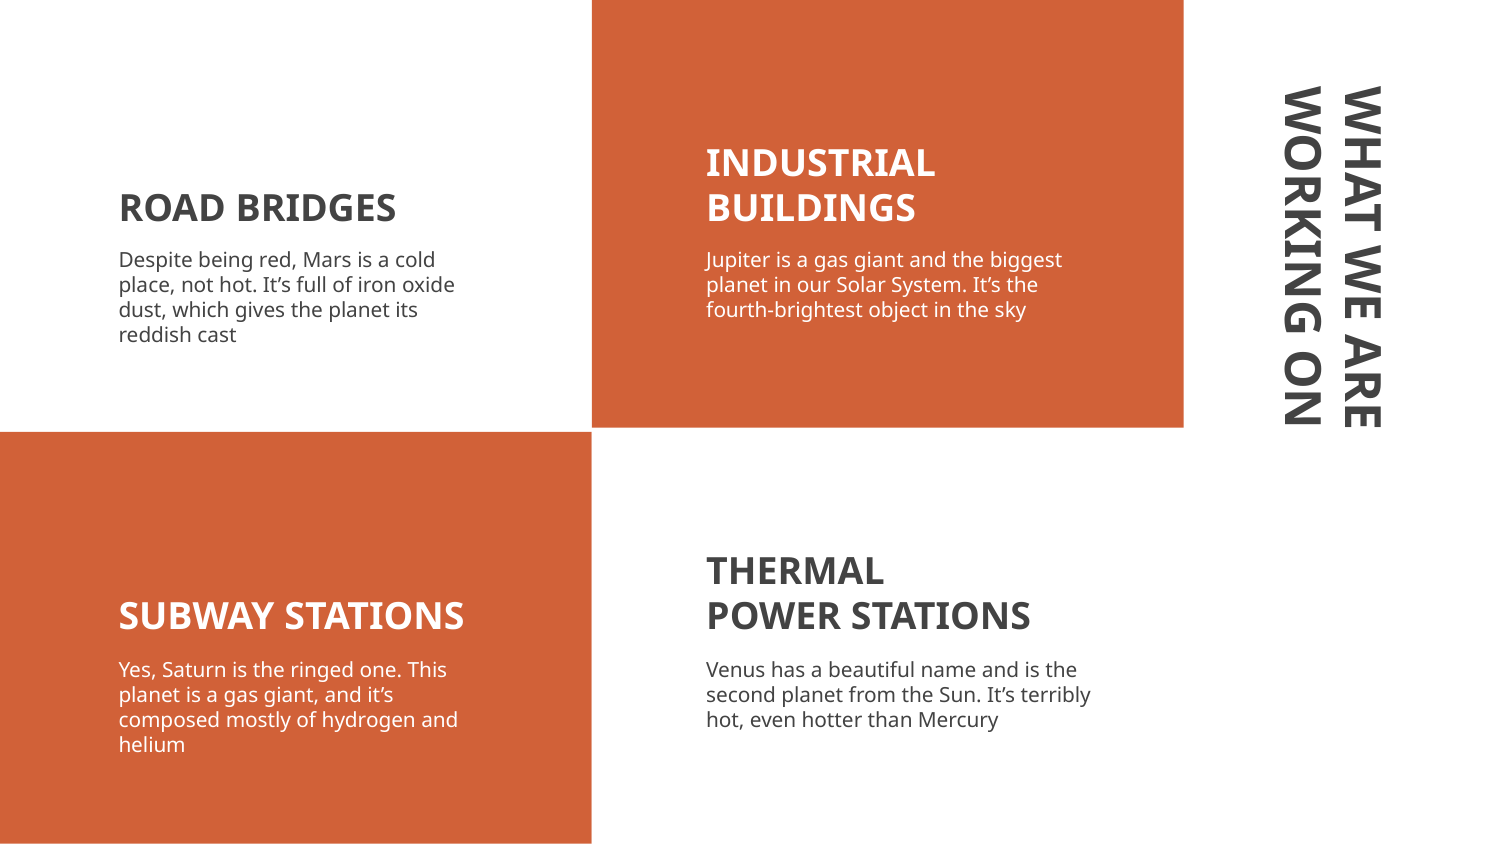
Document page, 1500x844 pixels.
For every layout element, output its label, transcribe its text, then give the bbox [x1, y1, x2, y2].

title SUBWAY STATIONS [103, 546, 575, 653]
subtitle Venus has a beautiful name and is the second planet from the Sun. It’s terribly hot, even hotter than Mercury [691, 642, 1116, 765]
title THERMAL POWER STATIONS [691, 546, 1116, 642]
text_box [0, 0, 1184, 844]
subtitle Yes, Saturn is the ringed one. This planet is a gas giant, and it’s composed mostly of hydrogen and helium [103, 653, 511, 798]
subtitle Jupiter is a gas giant and the biggest planet in our Solar System. It’s the fourth-brightest object in the sky [691, 244, 1116, 354]
title ROAD BRIDGES [103, 138, 575, 244]
title WHAT WE ARE WORKING ON [1295, 71, 1376, 549]
title INDUSTRIAL BUILDINGS [691, 138, 1134, 244]
subtitle Despite being red, Mars is a cold place, not hot. It’s full of iron oxide dust, which gives the planet its reddish cast [103, 244, 511, 320]
